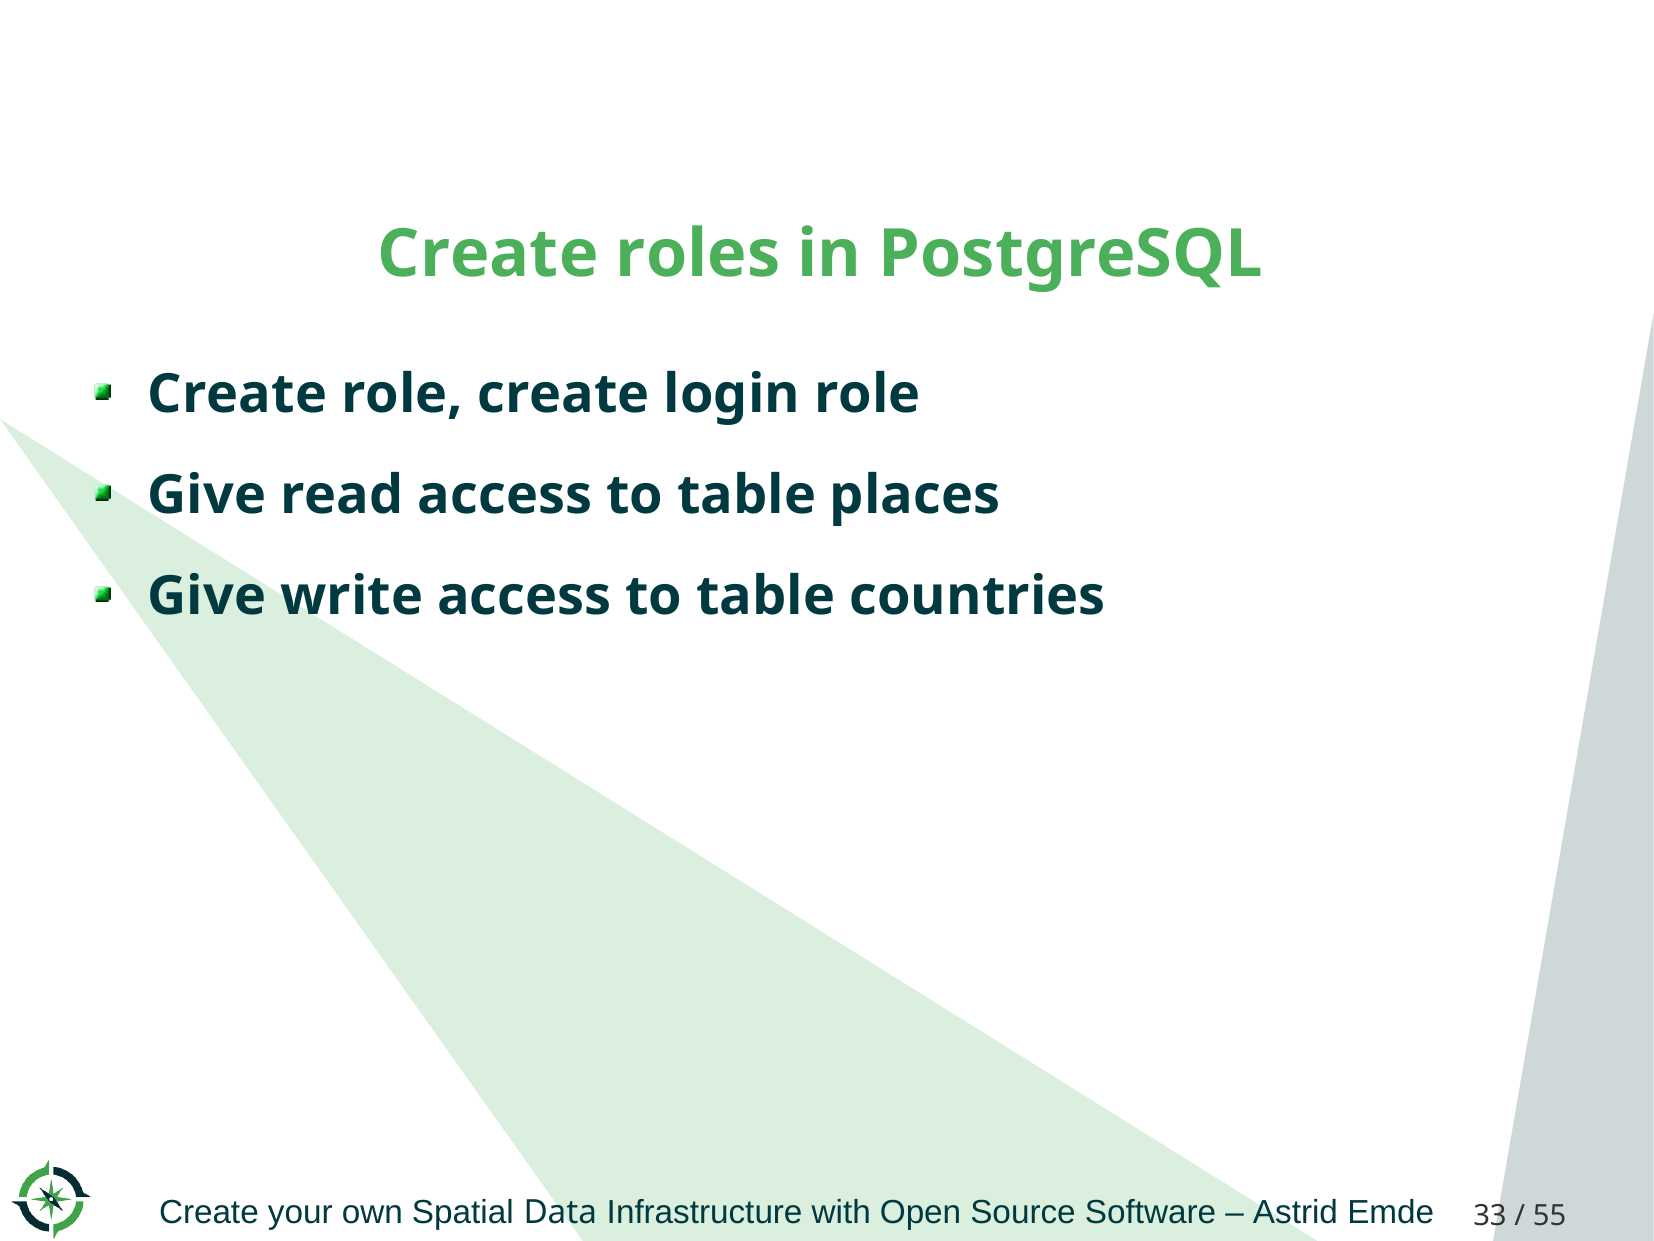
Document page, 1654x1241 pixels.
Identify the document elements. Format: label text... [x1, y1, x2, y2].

list Create role, create login role Give read access to table places Give write access to table countries [76, 354, 1565, 1173]
title Create roles in PostgreSQL [76, 177, 1565, 325]
picture [10, 1158, 92, 1240]
